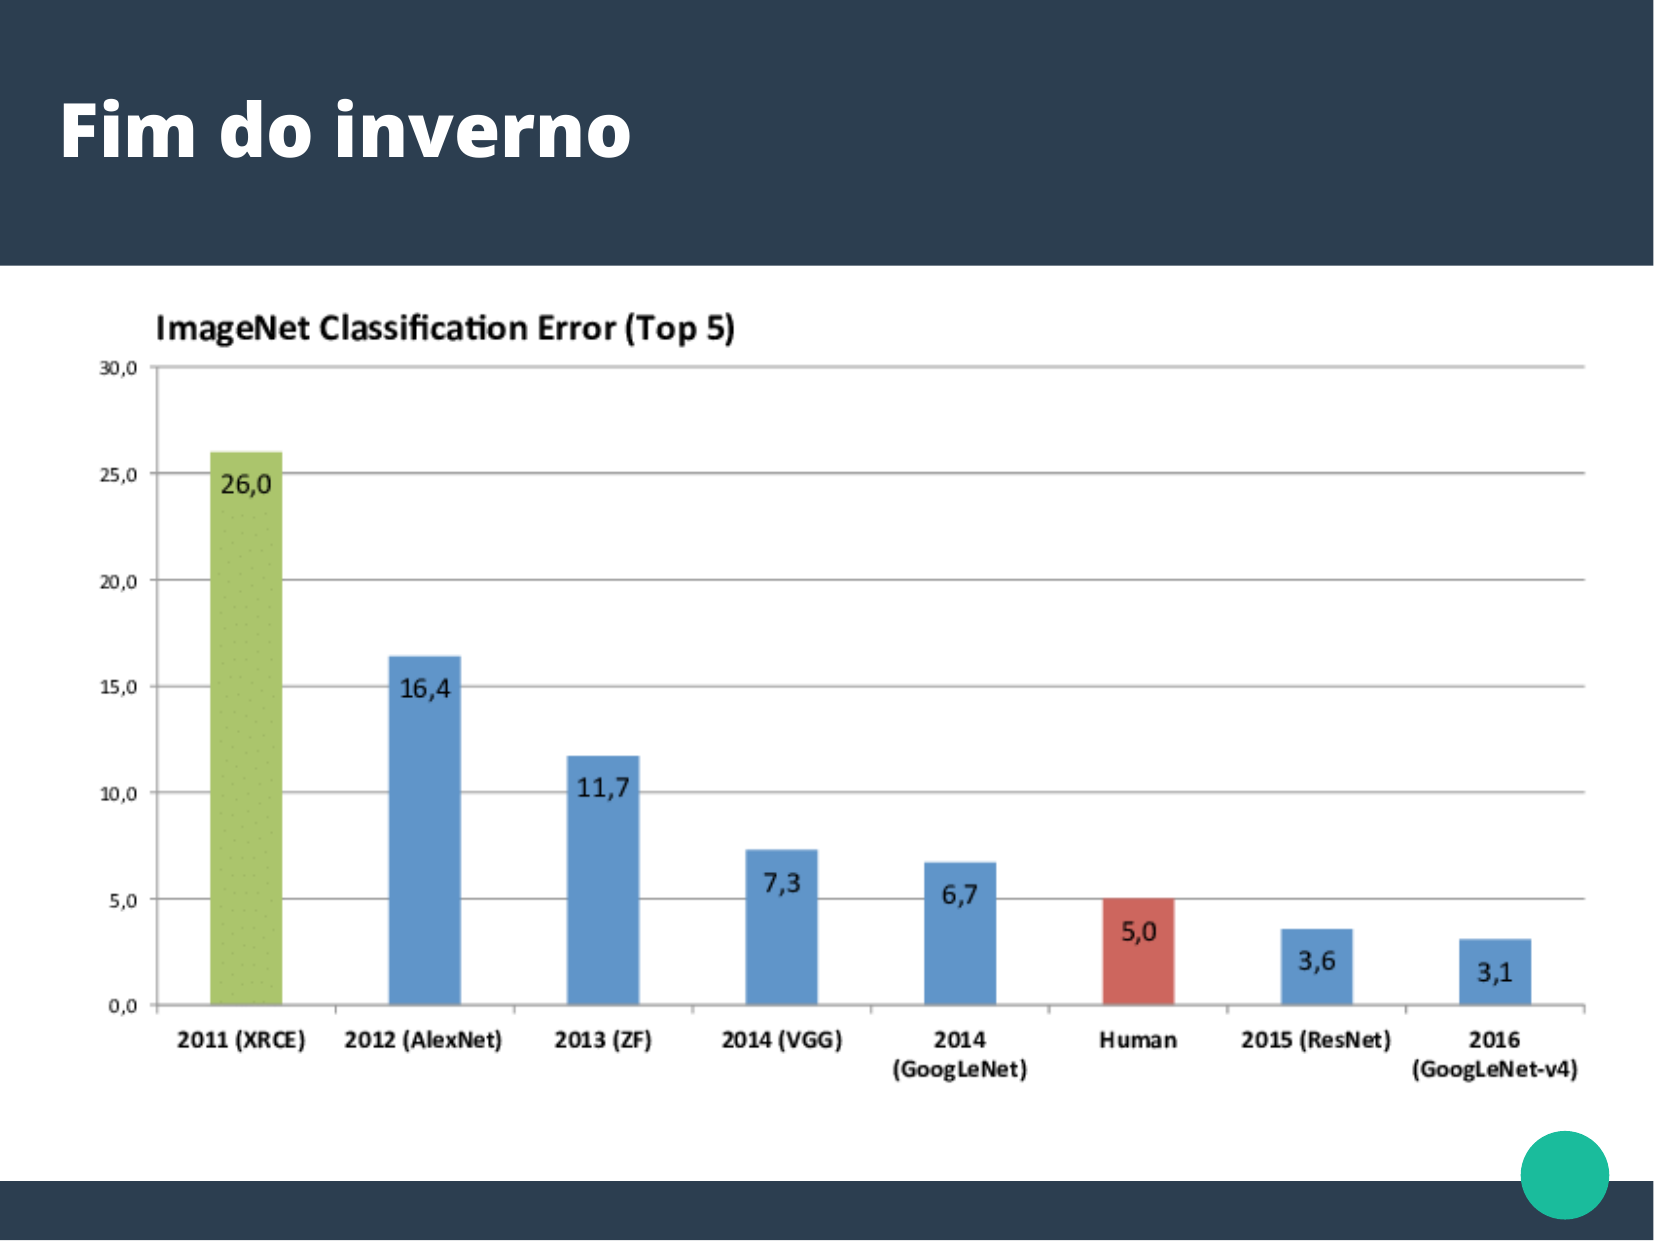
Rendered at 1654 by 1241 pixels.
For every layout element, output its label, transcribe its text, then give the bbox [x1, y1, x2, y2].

title Fim do inverno [59, 49, 1595, 207]
picture [94, 307, 1594, 1087]
